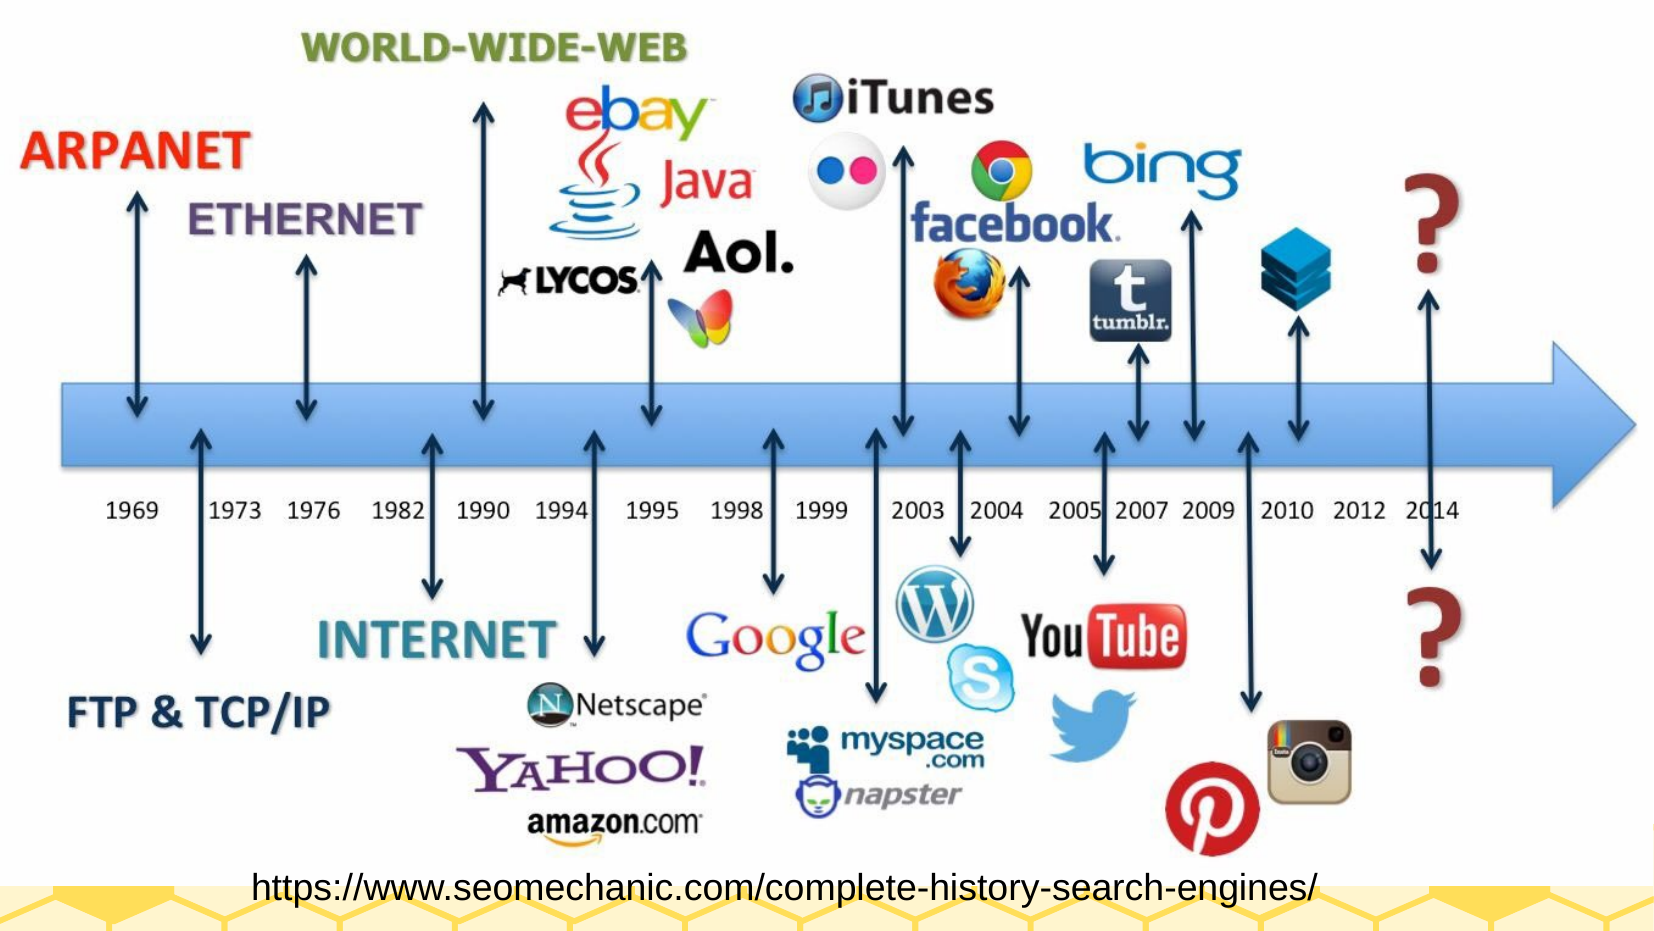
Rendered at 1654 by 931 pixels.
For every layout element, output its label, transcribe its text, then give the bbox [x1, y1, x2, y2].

text_box https://www.seomechanic.com/complete-history-search-engines/ [236, 858, 1334, 916]
picture [0, 0, 1654, 886]
